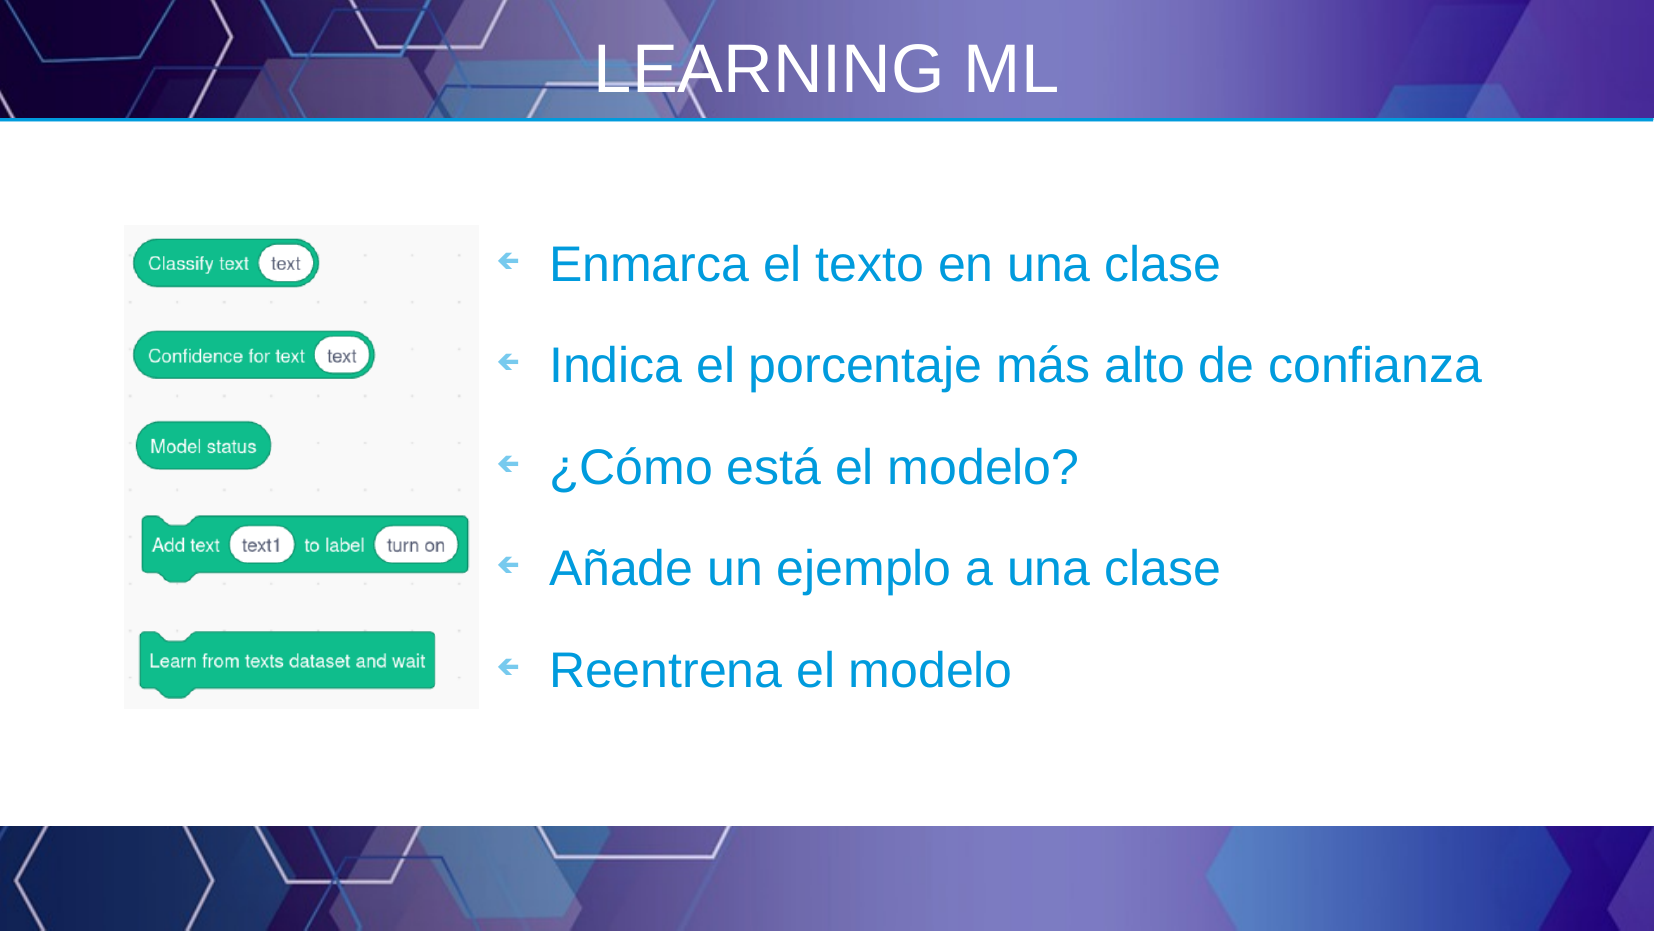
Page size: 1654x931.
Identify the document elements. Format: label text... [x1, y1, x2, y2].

picture [124, 225, 479, 709]
picture [0, 0, 1654, 117]
list Enmarca el texto en una clase Indica el porcentaje más alto de confianza ¿Cómo está el modelo? Añade un ejemplo a una clase Reentrena el modelo [478, 236, 1571, 826]
picture [0, 826, 1654, 931]
title LEARNING ML [59, 29, 1595, 108]
